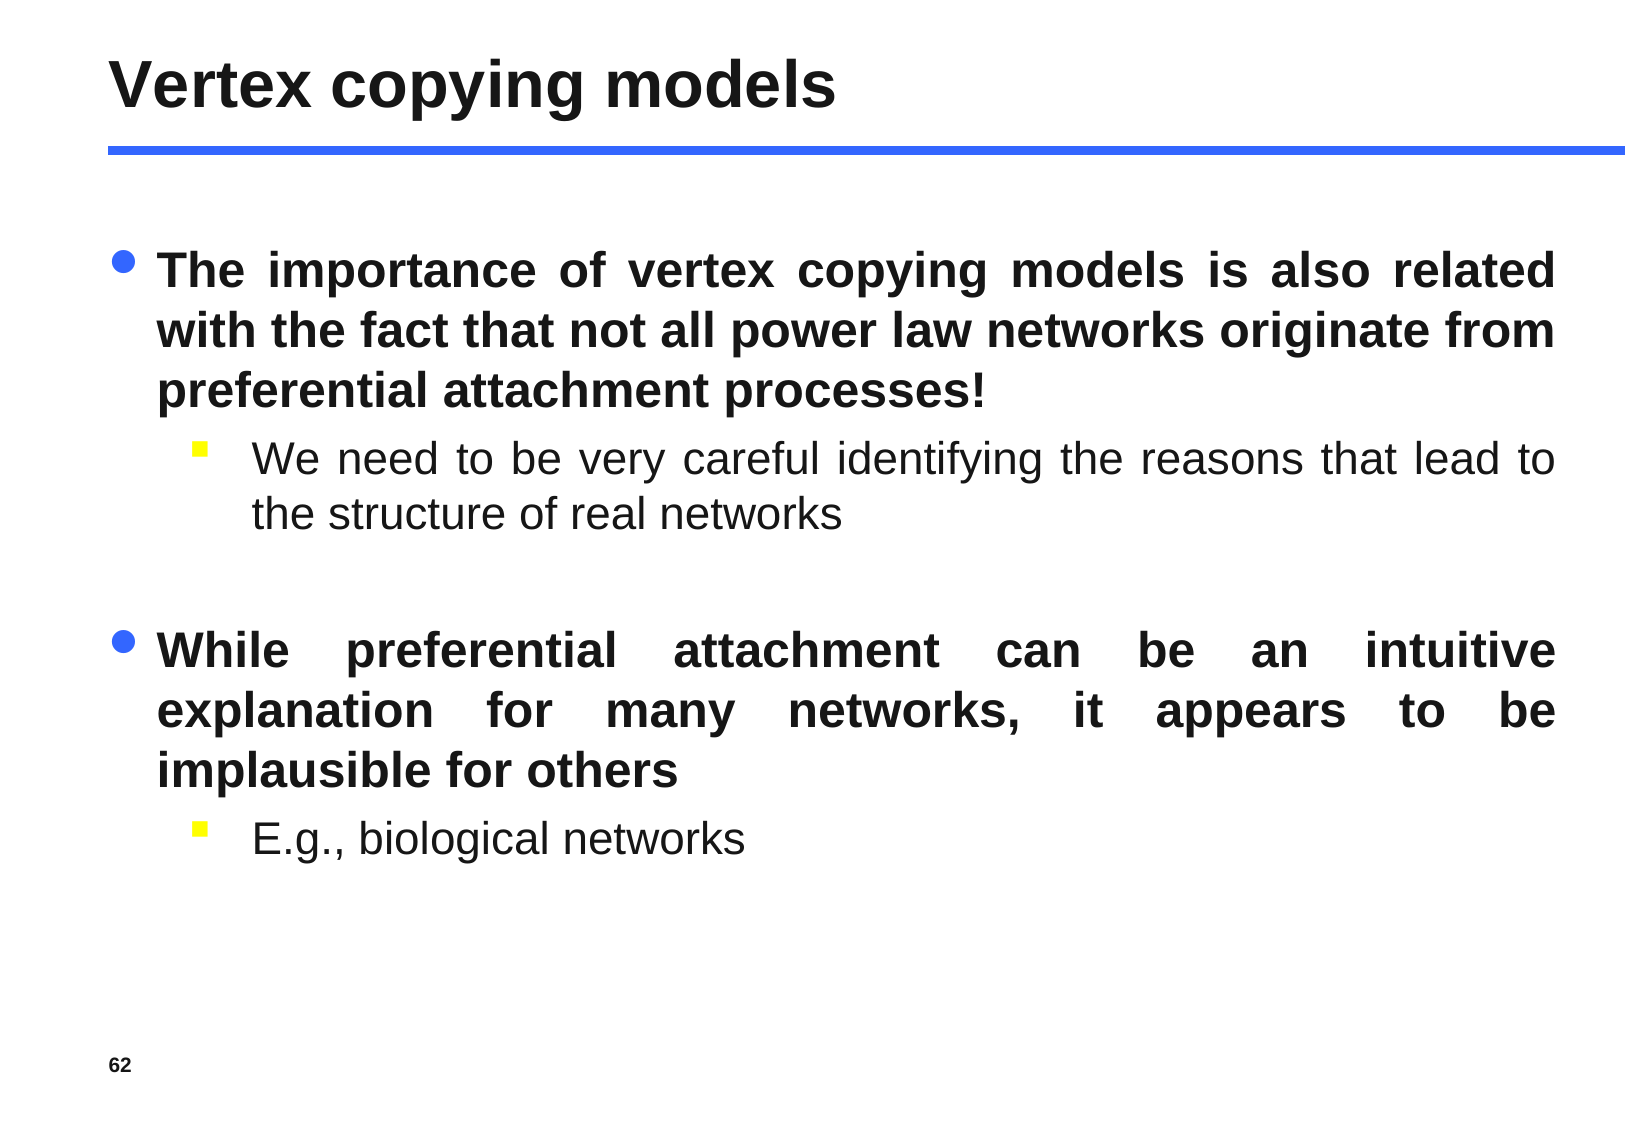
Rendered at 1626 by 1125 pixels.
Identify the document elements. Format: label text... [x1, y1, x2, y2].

list The importance of vertex copying models is also related with the fact that not all power law networks originate from preferential attachment processes! We need to be very careful identifying the reasons that lead to the structure of real networks While preferential attachment can be an intuitive explanation for many networks, it appears to be implausible for others E.g., biological networks [108, 237, 1558, 975]
title Vertex copying models [108, 30, 1558, 131]
text_box <number> [108, 1051, 188, 1077]
